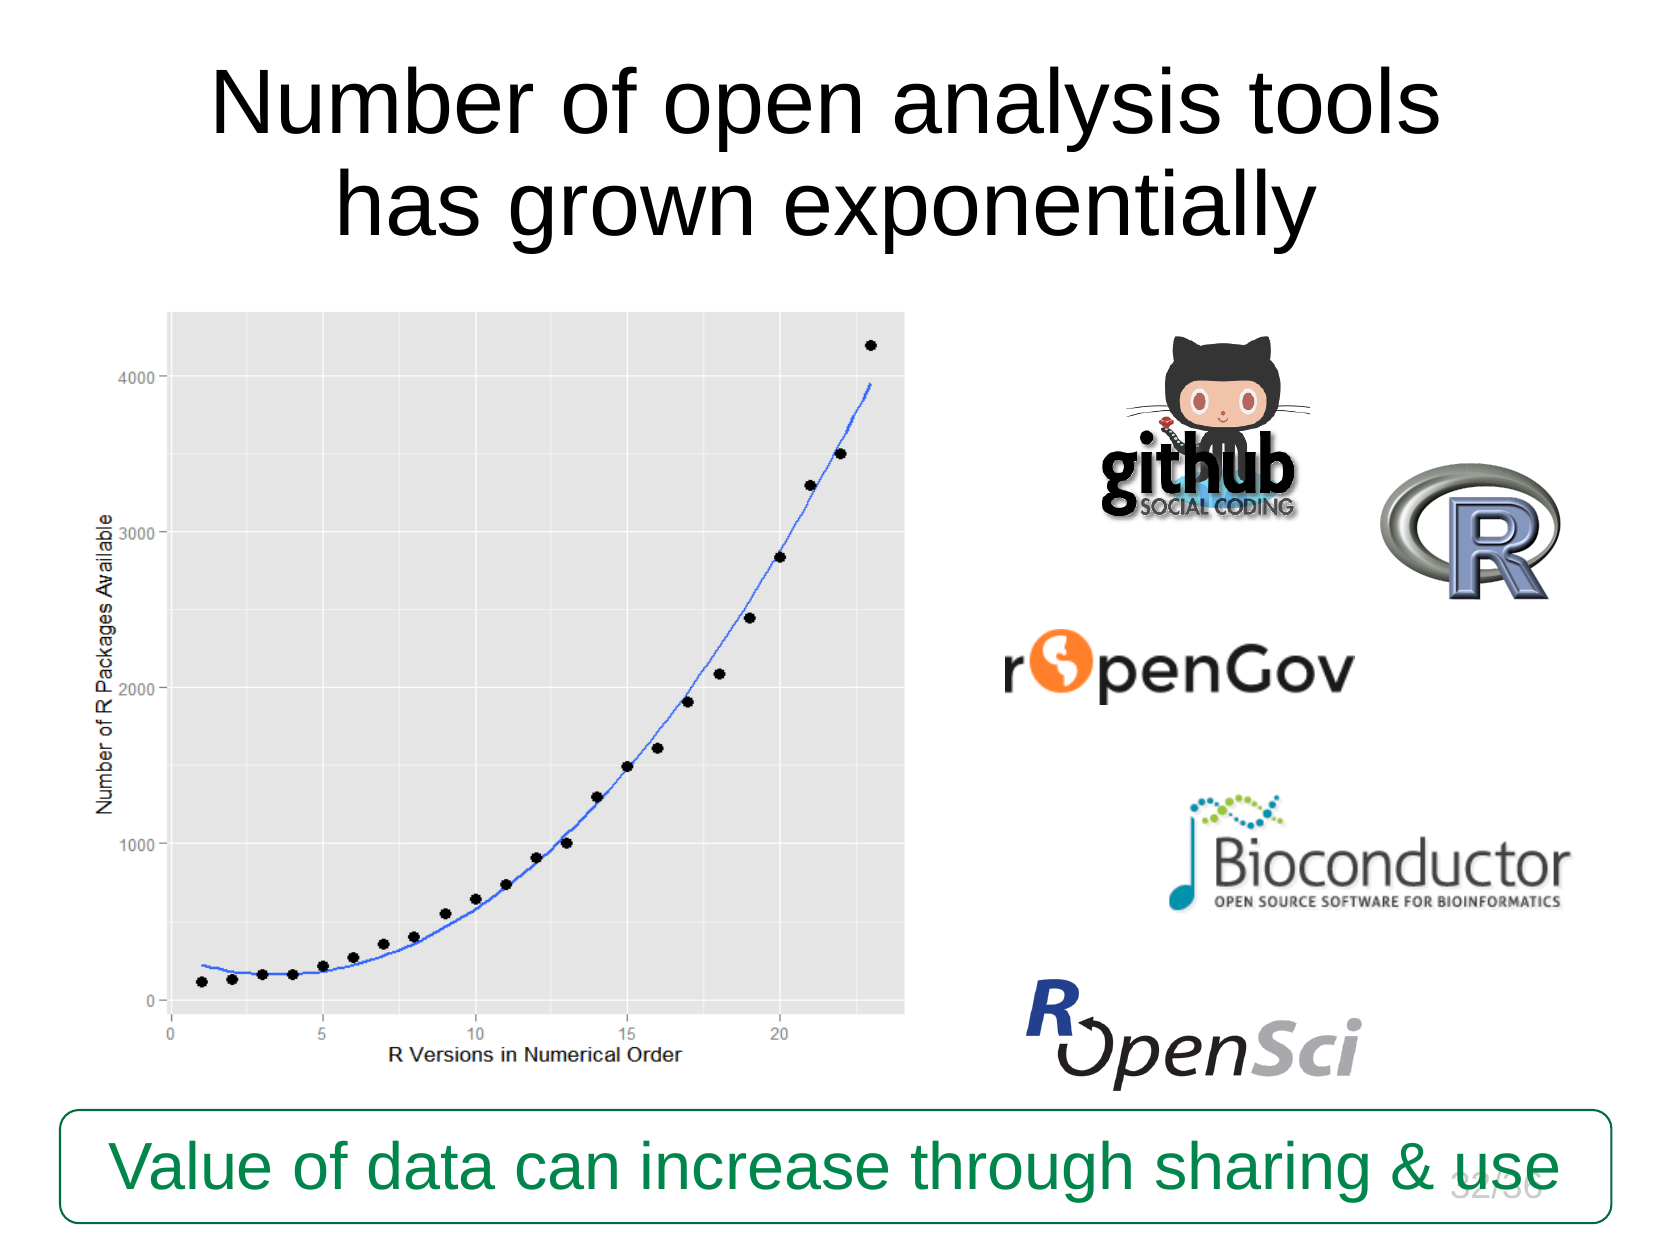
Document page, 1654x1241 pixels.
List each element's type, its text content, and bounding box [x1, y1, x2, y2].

text_box Value of data can increase through sharing & use [60, 1110, 1612, 1224]
picture [1020, 974, 1366, 1096]
picture [1005, 629, 1355, 705]
text_box <number>/36 [1434, 1157, 1654, 1228]
picture [1095, 304, 1310, 526]
picture [75, 289, 931, 1081]
picture [1379, 462, 1561, 601]
picture [1168, 793, 1576, 916]
title Number of open analysis tools has grown exponentially [82, 49, 1571, 257]
